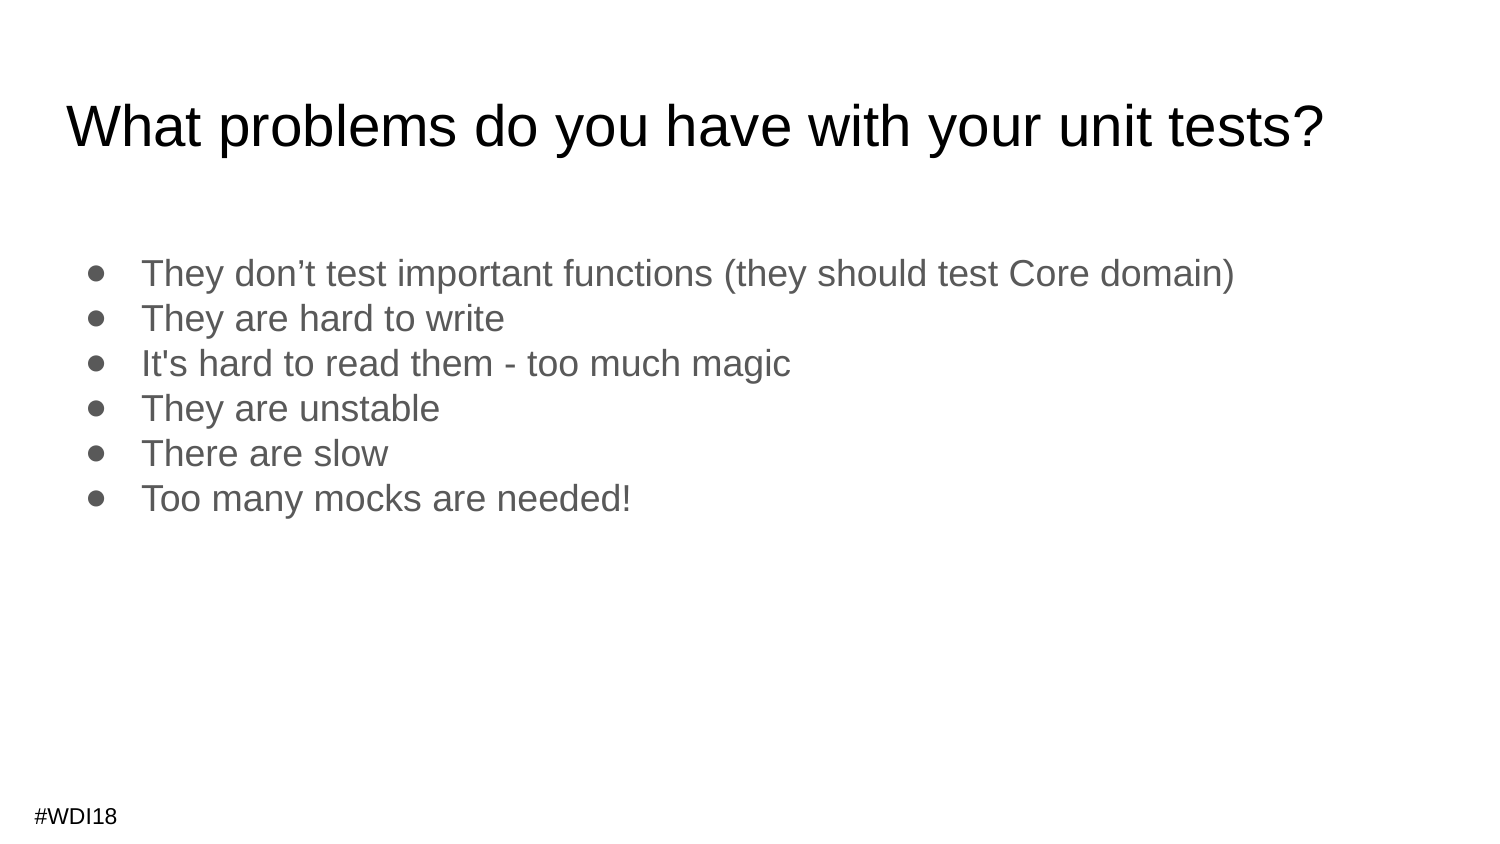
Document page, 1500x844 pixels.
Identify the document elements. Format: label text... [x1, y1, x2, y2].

title What problems do you have with your unit tests? [51, 72, 1449, 167]
text_box #WDI18 [0, 786, 247, 844]
list They don’t test important functions (they should test Core domain) They are hard to write It's hard to read them - too much magic They are unstable There are slow Too many mocks are needed! [51, 189, 1449, 750]
